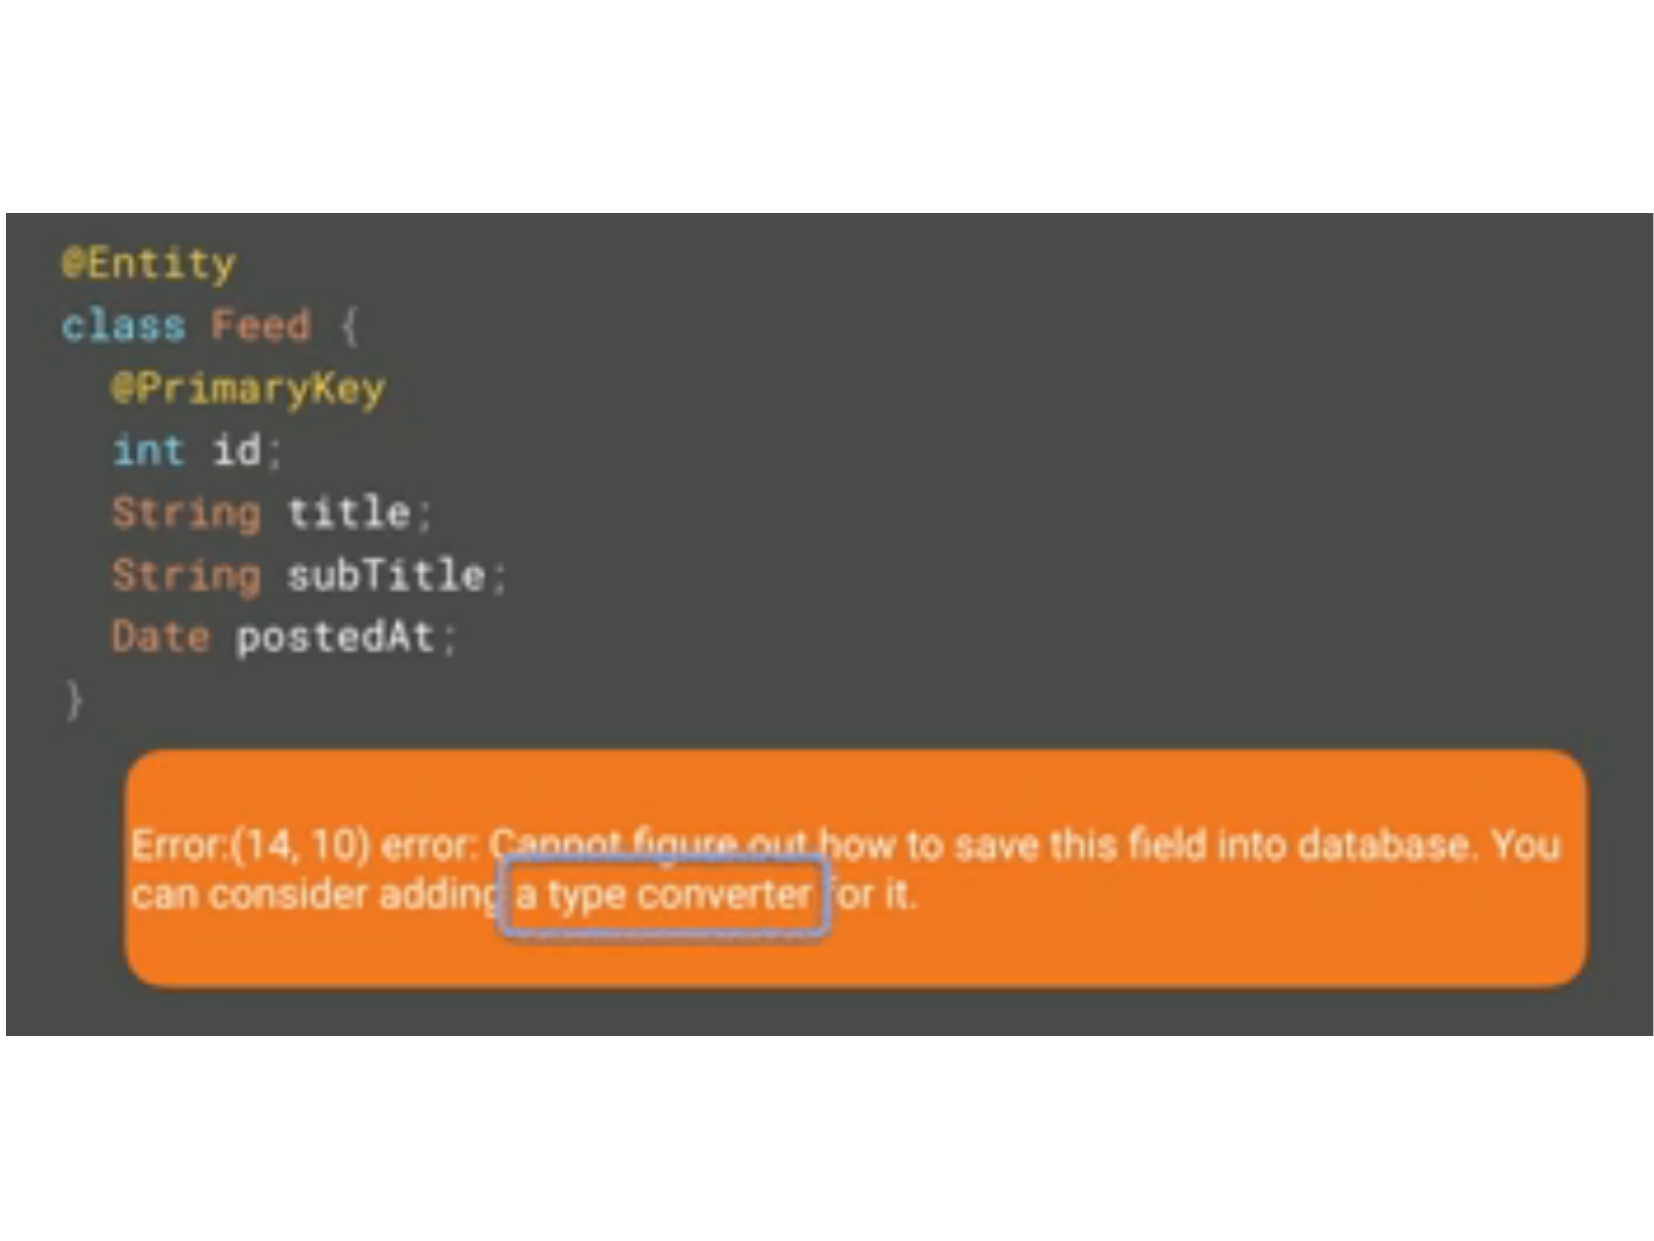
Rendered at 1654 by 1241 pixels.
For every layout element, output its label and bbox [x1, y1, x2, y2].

picture [6, 213, 1654, 1037]
